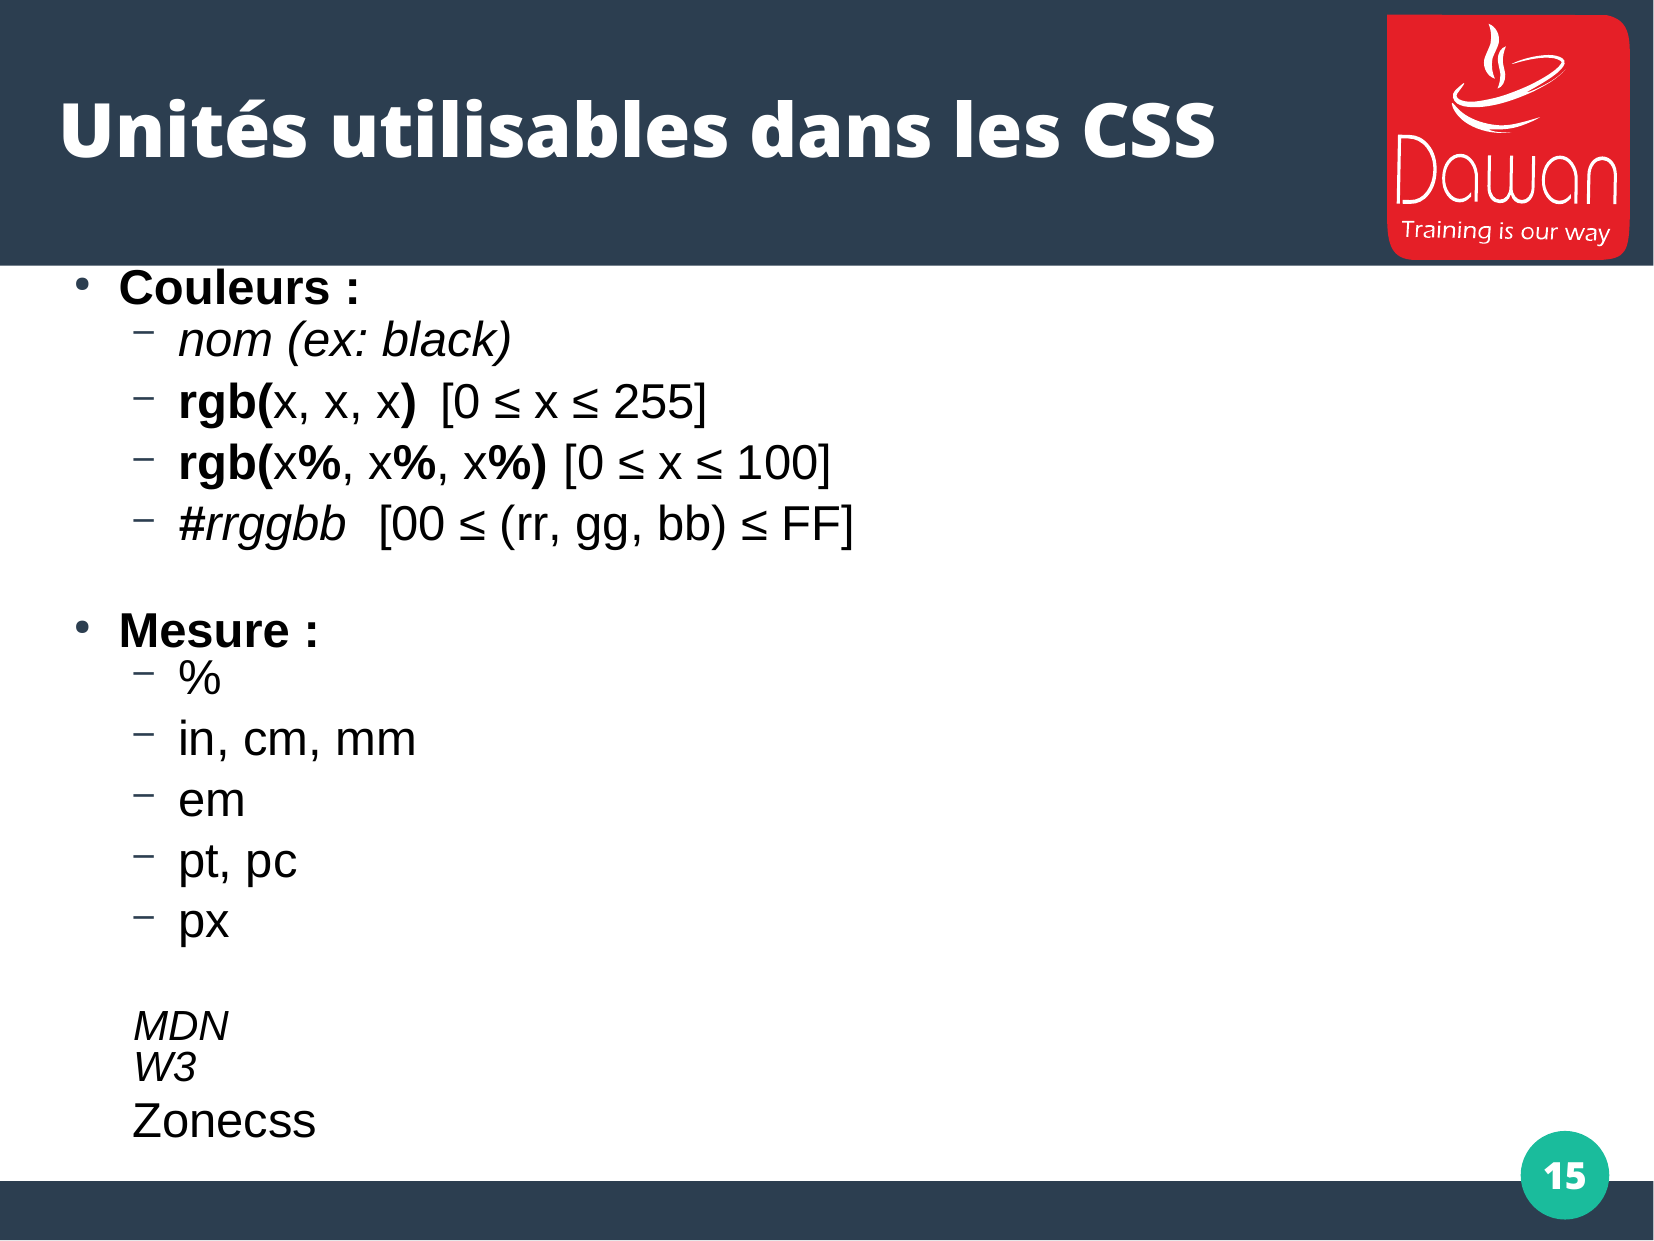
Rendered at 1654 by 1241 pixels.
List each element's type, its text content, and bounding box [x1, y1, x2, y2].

list Couleurs : nom (ex: black)‏ rgb(x, x, x) [0 ≤ x ≤ 255] rgb(x%, x%, x%) [0 ≤ x ≤ 100] #rrggbb [00 ≤ (rr, gg, bb) ≤ FF] Mesure : % in, cm, mm em pt, pc px MDN W3 Zonecss [59, 271, 1595, 1152]
title Unités utilisables dans les CSS [59, 49, 1387, 207]
picture [1387, 14, 1630, 260]
